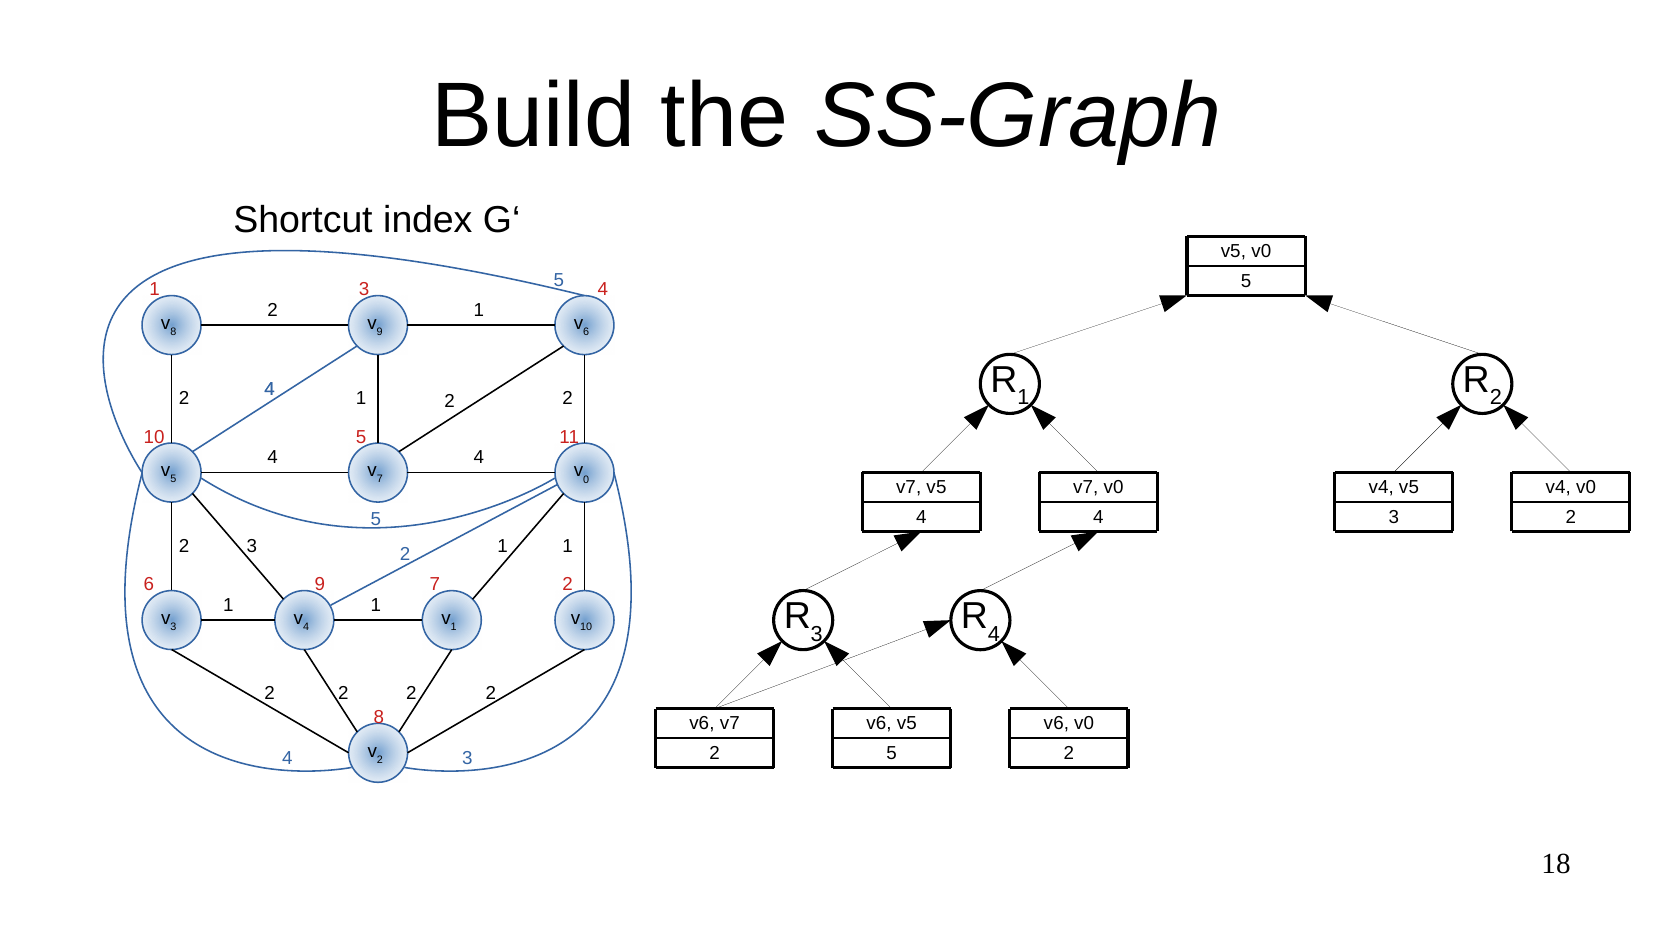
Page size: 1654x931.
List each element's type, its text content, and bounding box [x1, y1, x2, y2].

text_box R1 [980, 354, 1040, 414]
title Build the SS-Graph [82, 37, 1571, 193]
text_box v6, v0 [1011, 710, 1126, 737]
text_box v6, v7 [657, 710, 772, 737]
text_box v7, v0 [1041, 474, 1156, 501]
text_box v4, v0 [1513, 474, 1628, 501]
picture [82, 236, 674, 827]
text_box Shortcut index G‘ [218, 191, 538, 249]
text_box R3 [773, 590, 833, 650]
text_box R2 [1452, 354, 1512, 414]
text_box v7, v5 [864, 474, 979, 501]
text_box 5 [1189, 267, 1304, 294]
text_box 4 [864, 503, 979, 530]
text_box v6, v5 [834, 710, 949, 737]
text_box 2 [657, 739, 772, 766]
text_box 2 [1011, 739, 1126, 766]
text_box 4 [1041, 503, 1156, 530]
text_box 5 [834, 739, 949, 766]
text_box 2 [1513, 503, 1628, 530]
text_box 3 [1336, 503, 1451, 530]
text_box v5, v0 [1189, 238, 1304, 265]
text_box R4 [950, 590, 1010, 650]
text_box v4, v5 [1336, 474, 1451, 501]
